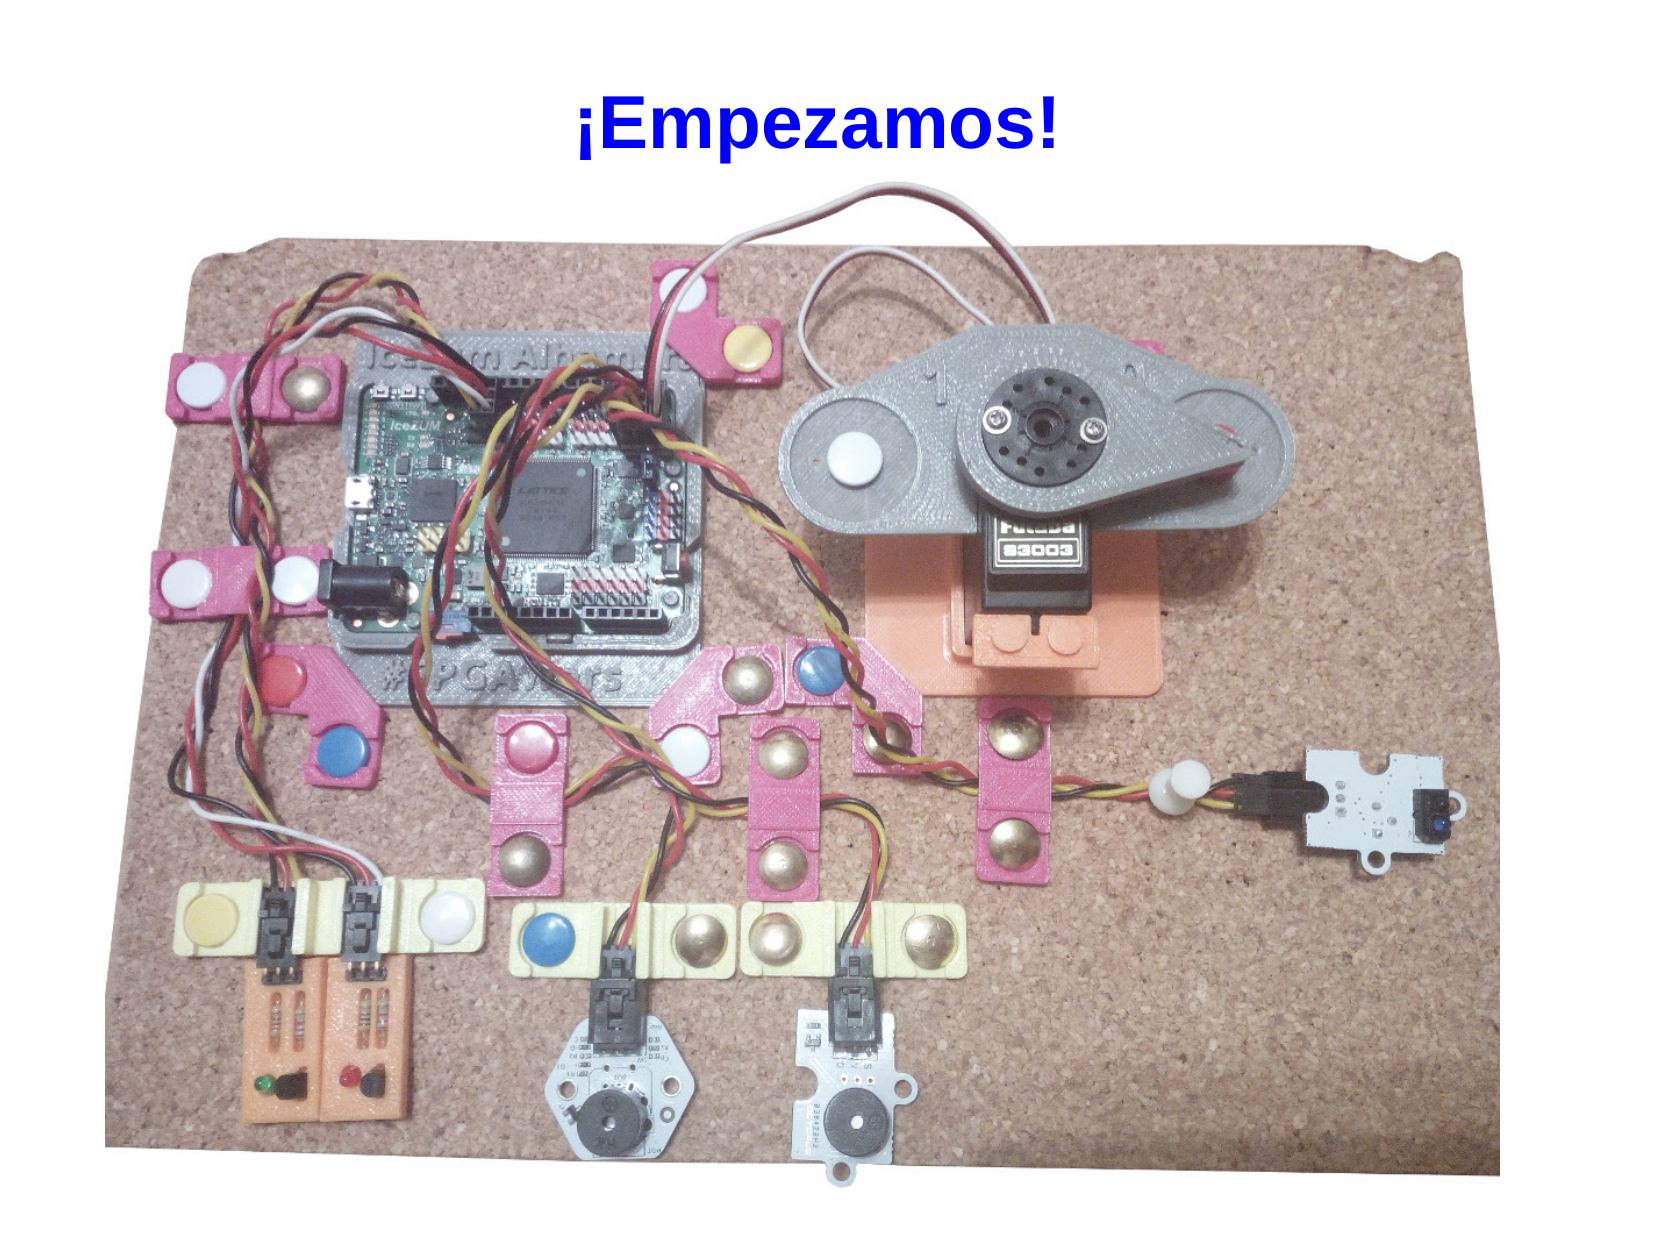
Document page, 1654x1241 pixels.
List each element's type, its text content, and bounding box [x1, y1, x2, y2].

picture [105, 211, 1500, 1216]
text_box ¡Empezamos! [90, 73, 1546, 211]
